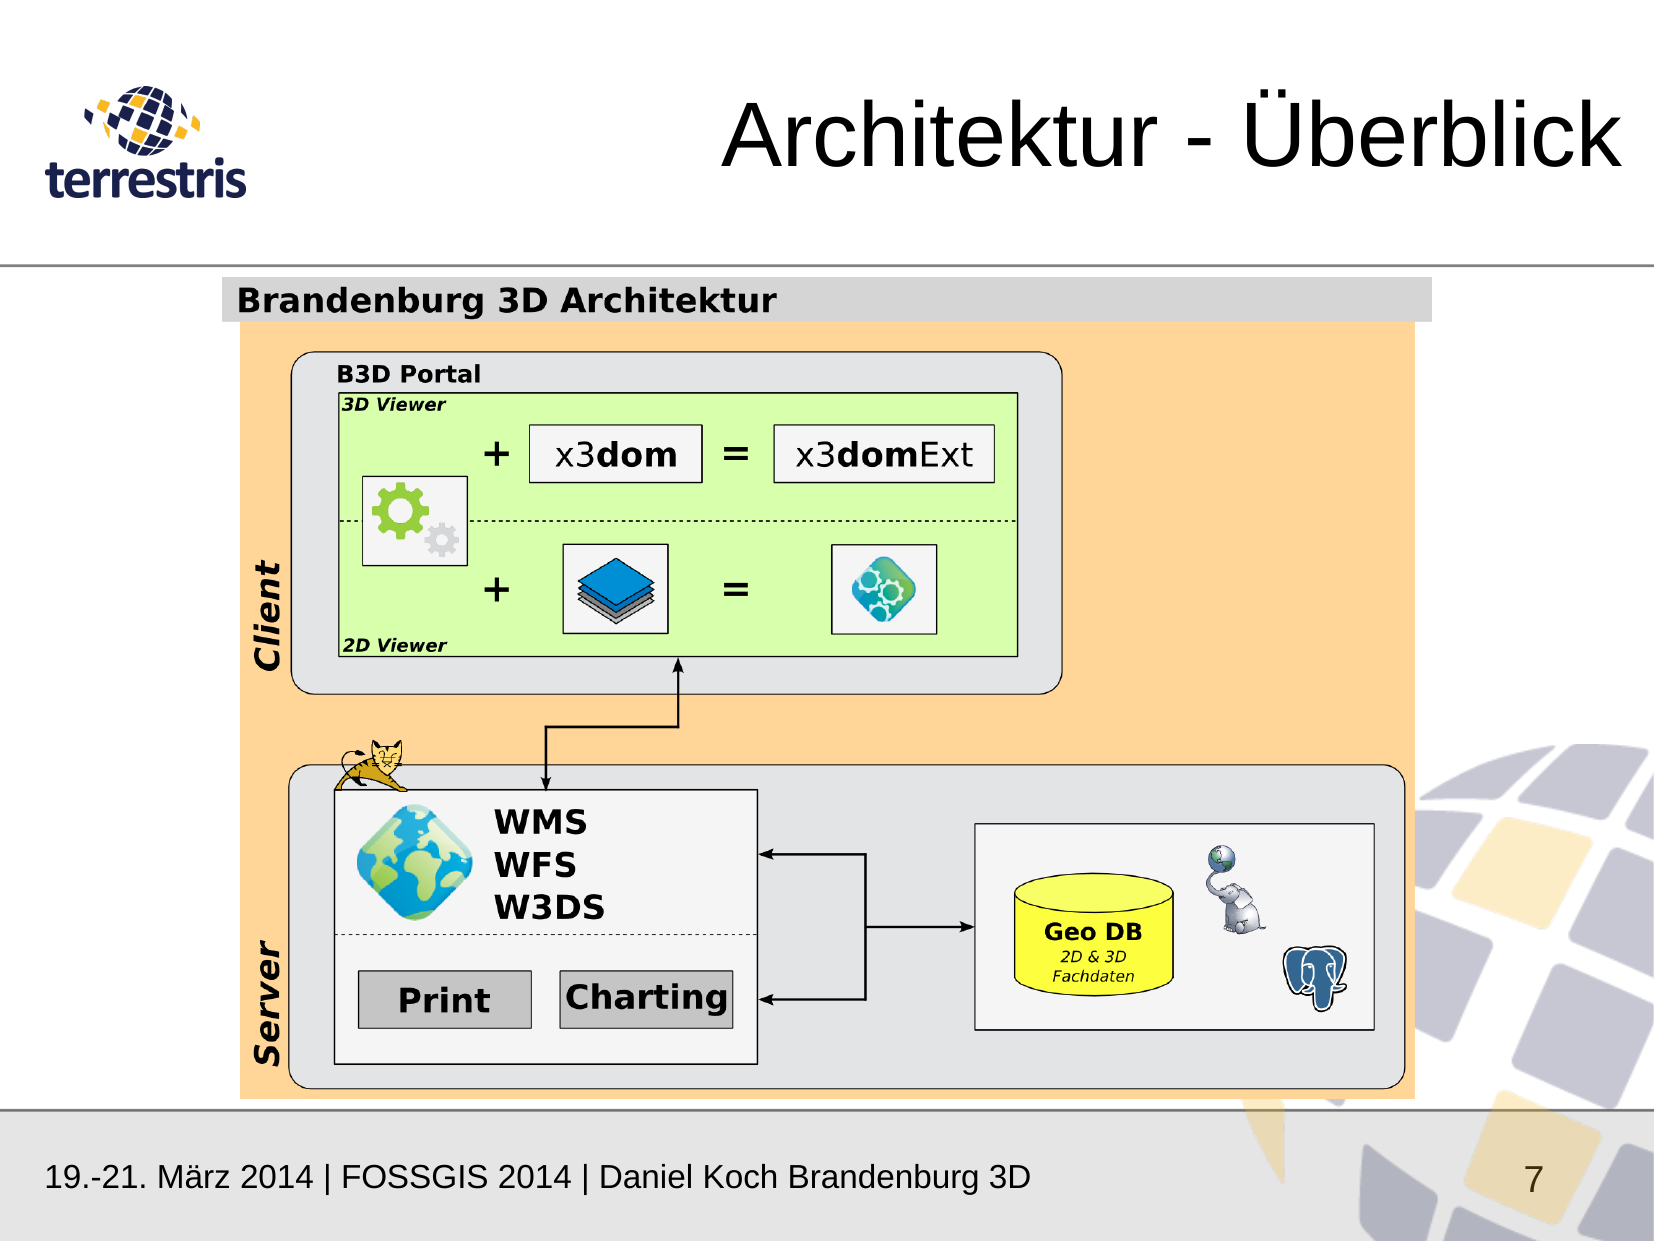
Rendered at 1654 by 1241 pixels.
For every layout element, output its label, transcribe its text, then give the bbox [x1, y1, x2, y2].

picture [222, 277, 1654, 1241]
picture [45, 86, 246, 198]
title Architektur - Überblick [295, 31, 1624, 239]
